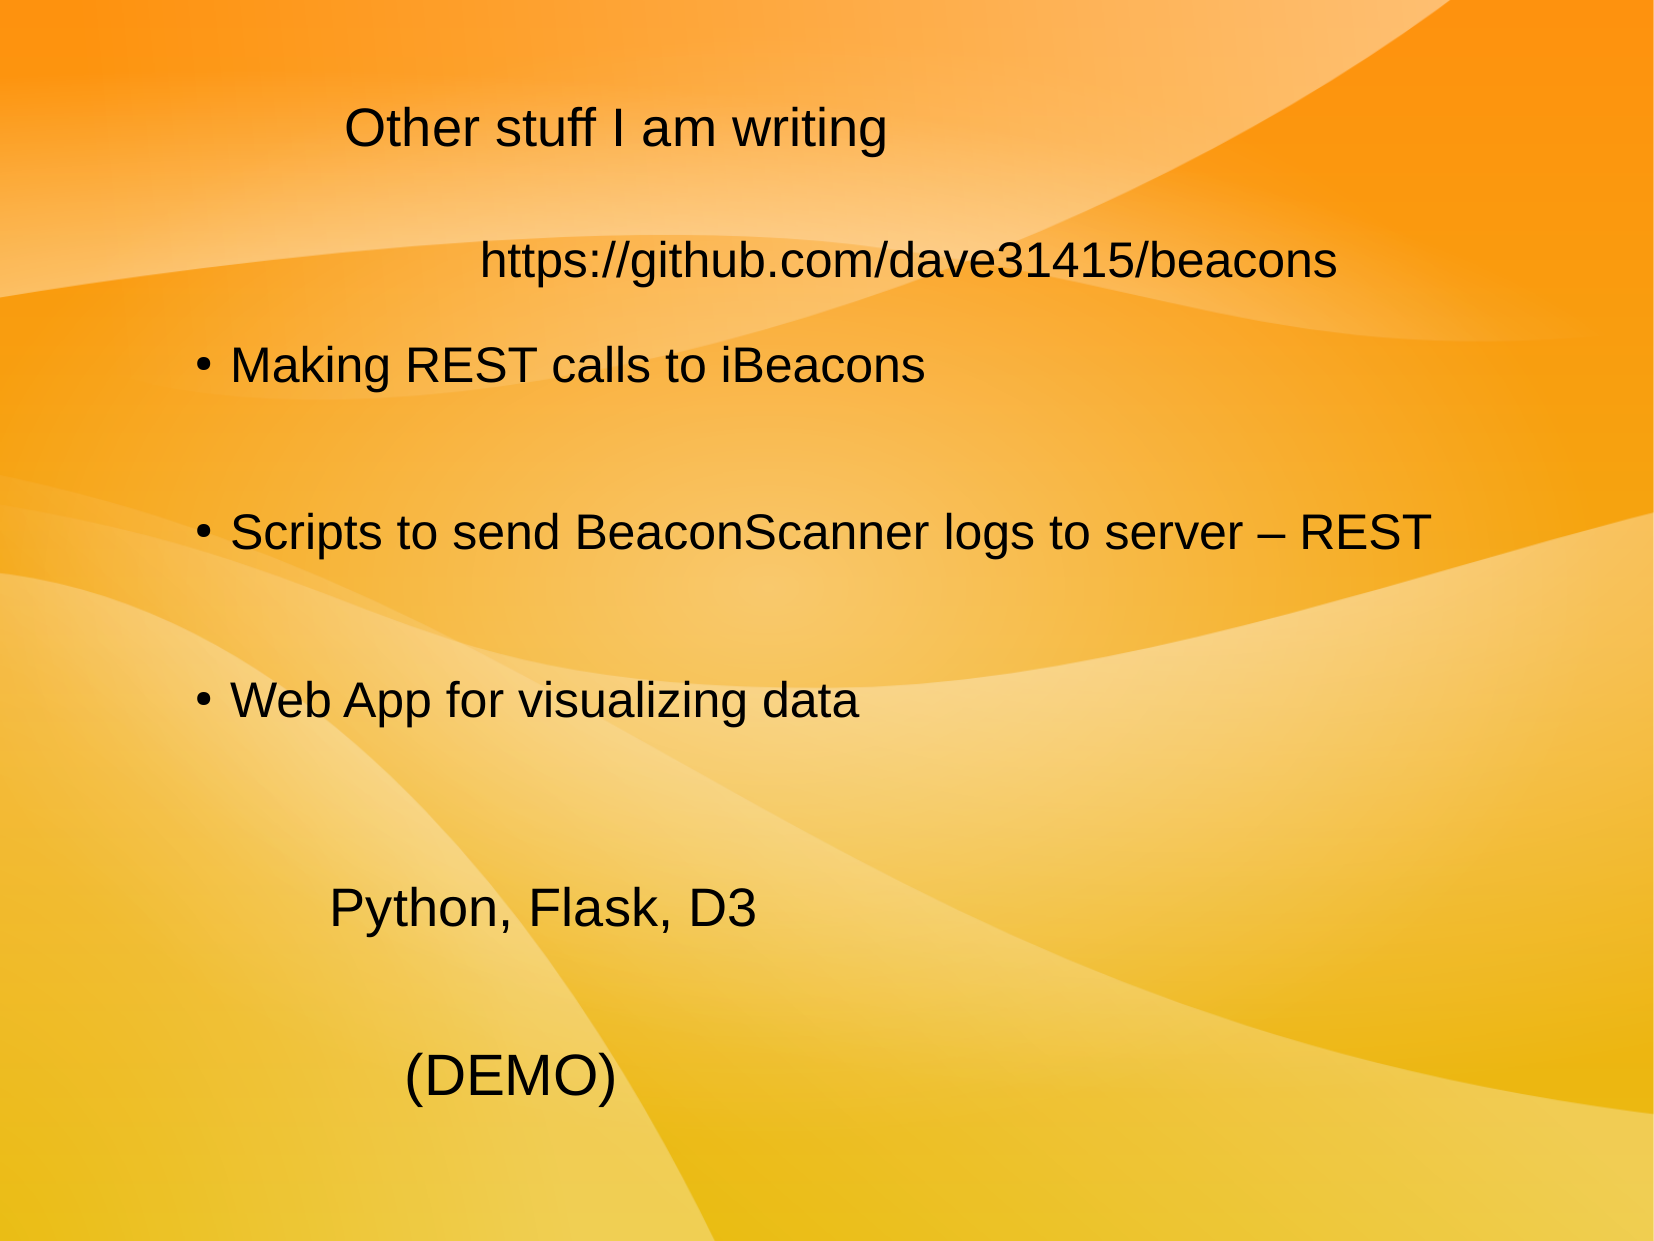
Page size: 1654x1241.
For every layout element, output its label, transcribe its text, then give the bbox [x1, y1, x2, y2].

text_box https://github.com/dave31415/beacons [465, 225, 1654, 296]
text_box (DEMO) [390, 1035, 634, 1115]
picture [0, 0, 1654, 1241]
text_box Other stuff I am writing [330, 90, 914, 166]
text_box Making REST calls to iBeacons Scripts to send BeaconScanner logs to server – REST Web App for visualizing data [180, 330, 1546, 736]
text_box Python, Flask, D3 [315, 869, 773, 946]
